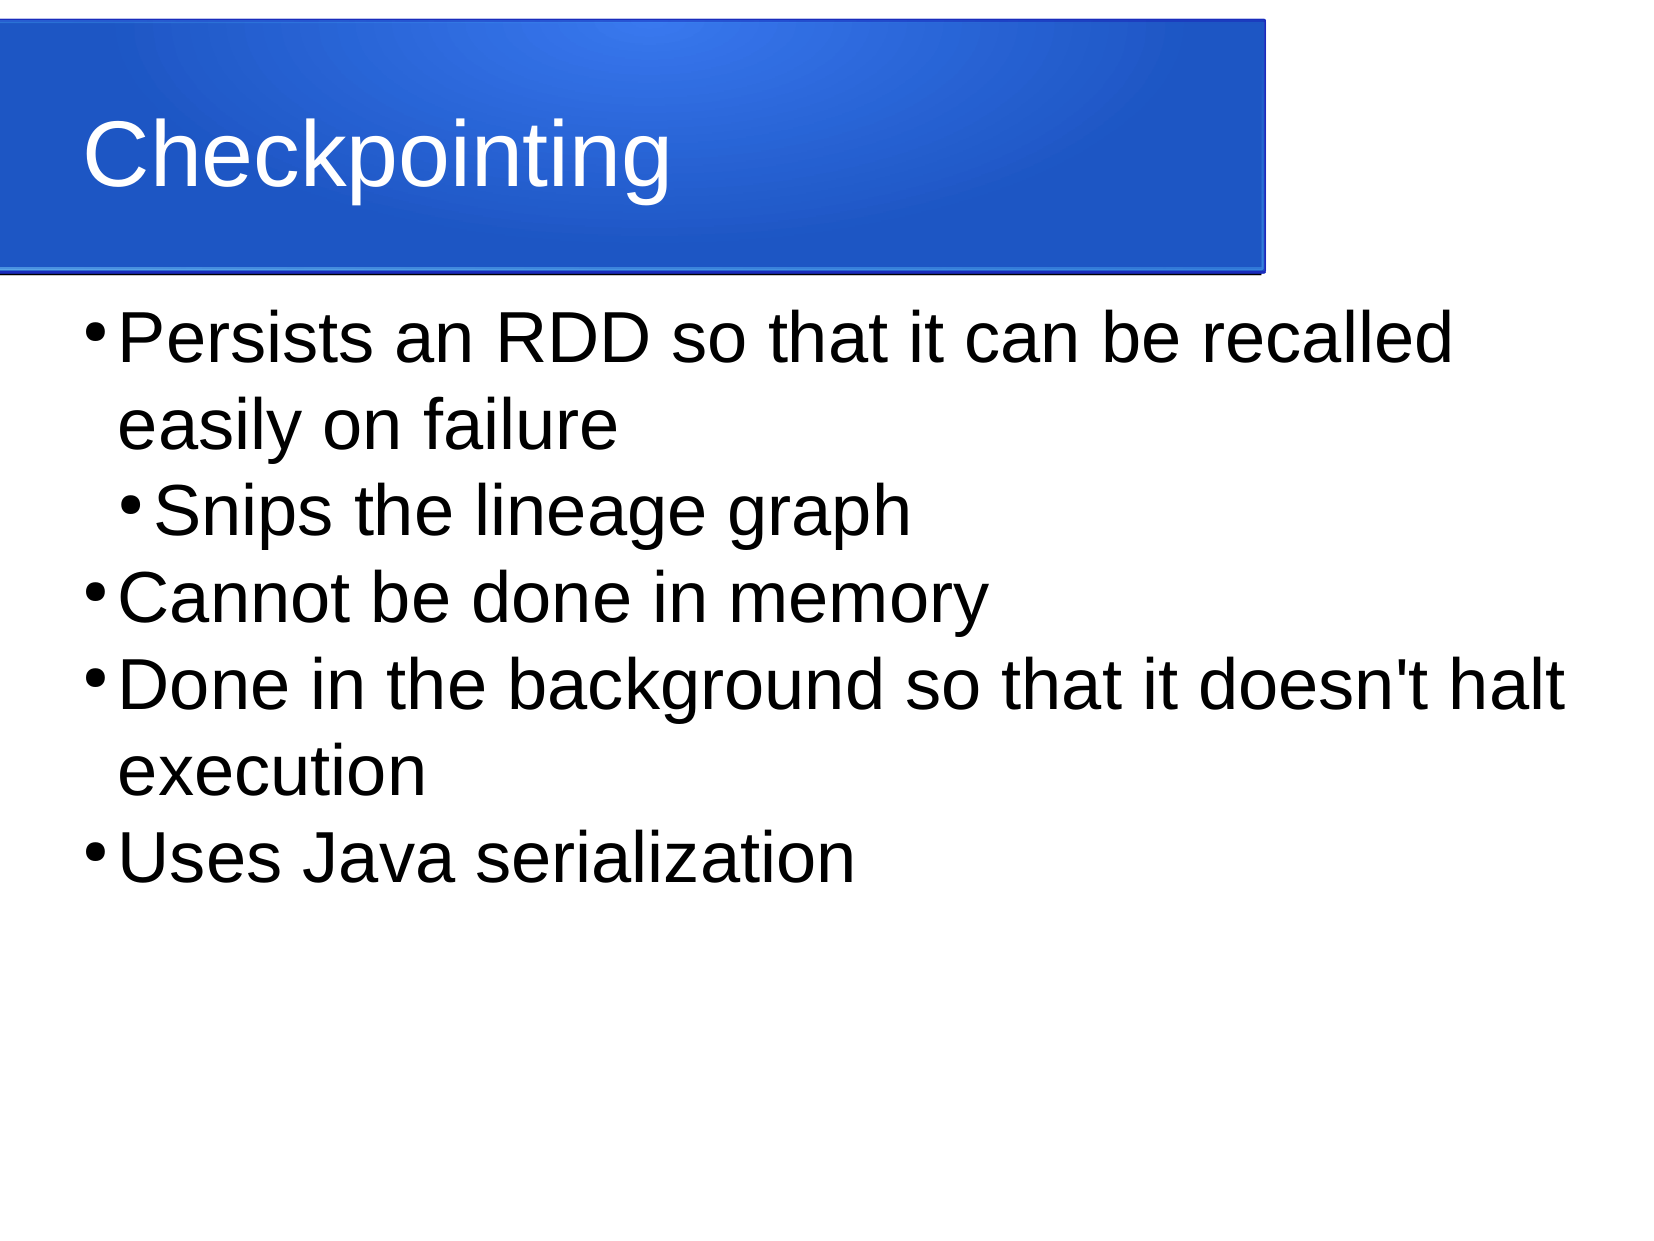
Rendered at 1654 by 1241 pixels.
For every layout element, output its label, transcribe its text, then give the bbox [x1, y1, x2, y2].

text_box Persists an RDD so that it can be recalled easily on failure Snips the lineage graph Cannot be done in memory Done in the background so that it doesn't halt execution Uses Java serialization [82, 290, 1571, 1010]
picture [0, 17, 1269, 282]
text_box Checkpointing [82, 47, 1234, 252]
